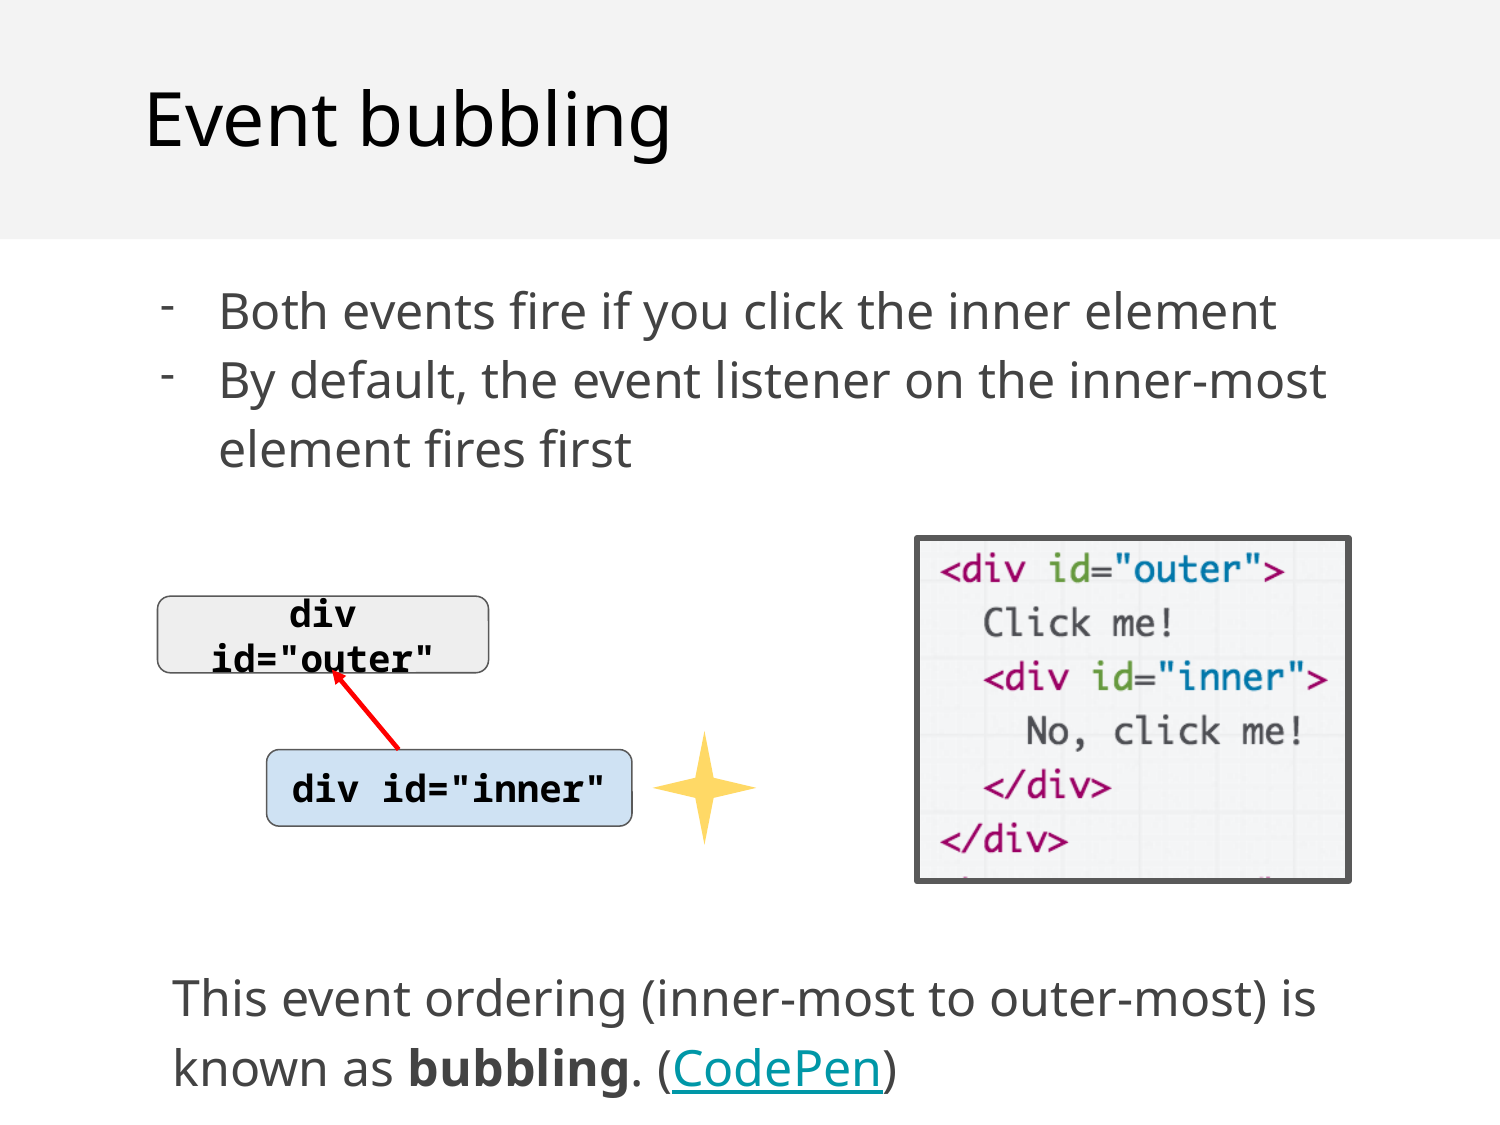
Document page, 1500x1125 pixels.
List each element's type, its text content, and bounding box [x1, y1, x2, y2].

list Both events fire if you click the inner element By default, the event listener on the inner-most element fires first [128, 255, 1372, 515]
text_box div id="outer" [157, 596, 489, 673]
title Event bubbling [128, 56, 1372, 183]
picture [920, 541, 1346, 879]
text_box div id="inner" [266, 749, 633, 827]
list This event ordering (inner-most to outer-most) is known as bubbling. (CodePen) [157, 942, 1401, 1125]
text_box [652, 730, 757, 845]
